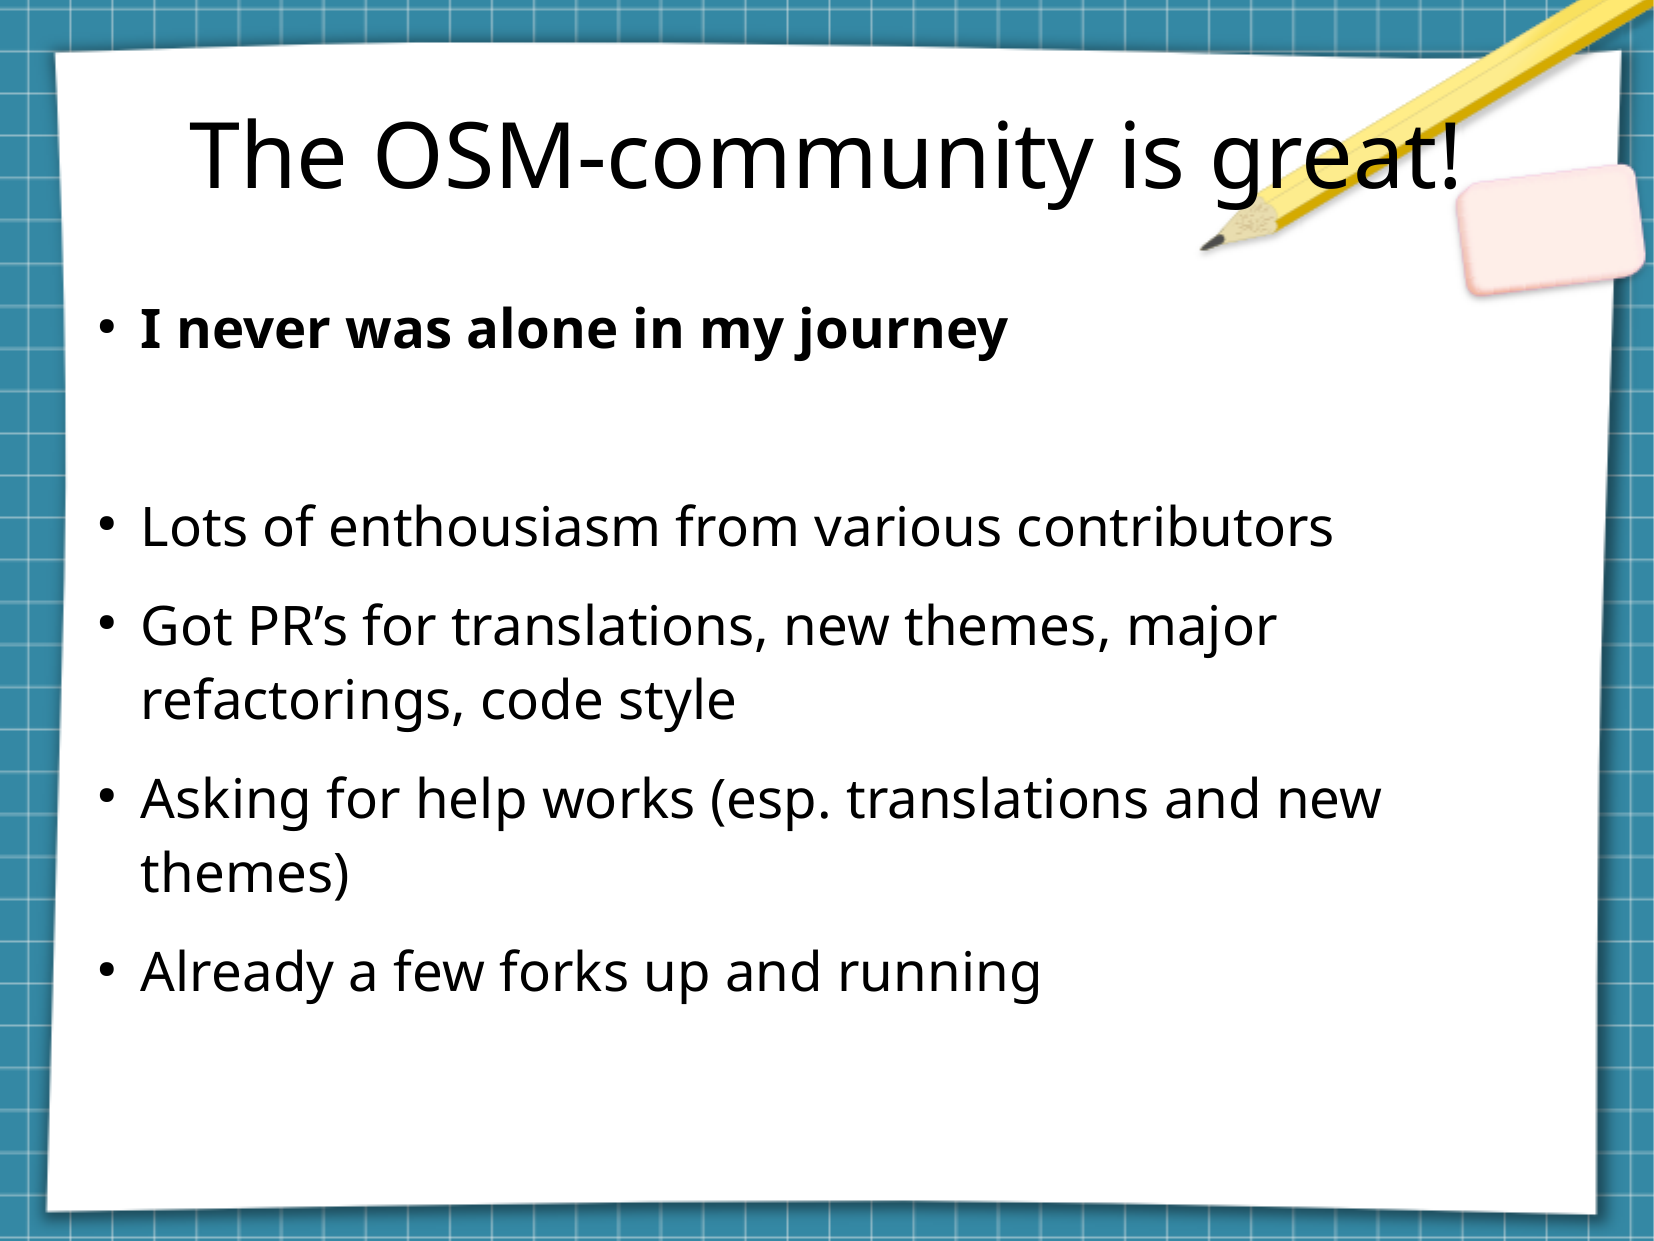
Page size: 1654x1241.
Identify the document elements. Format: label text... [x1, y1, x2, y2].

picture [0, 0, 1654, 1241]
list I never was alone in my journey Lots of enthousiasm from various contributors Got PR’s for translations, new themes, major refactorings, code style Asking for help works (esp. translations and new themes) Already a few forks up and running [82, 290, 1571, 1010]
title The OSM-community is great! [82, 49, 1571, 257]
